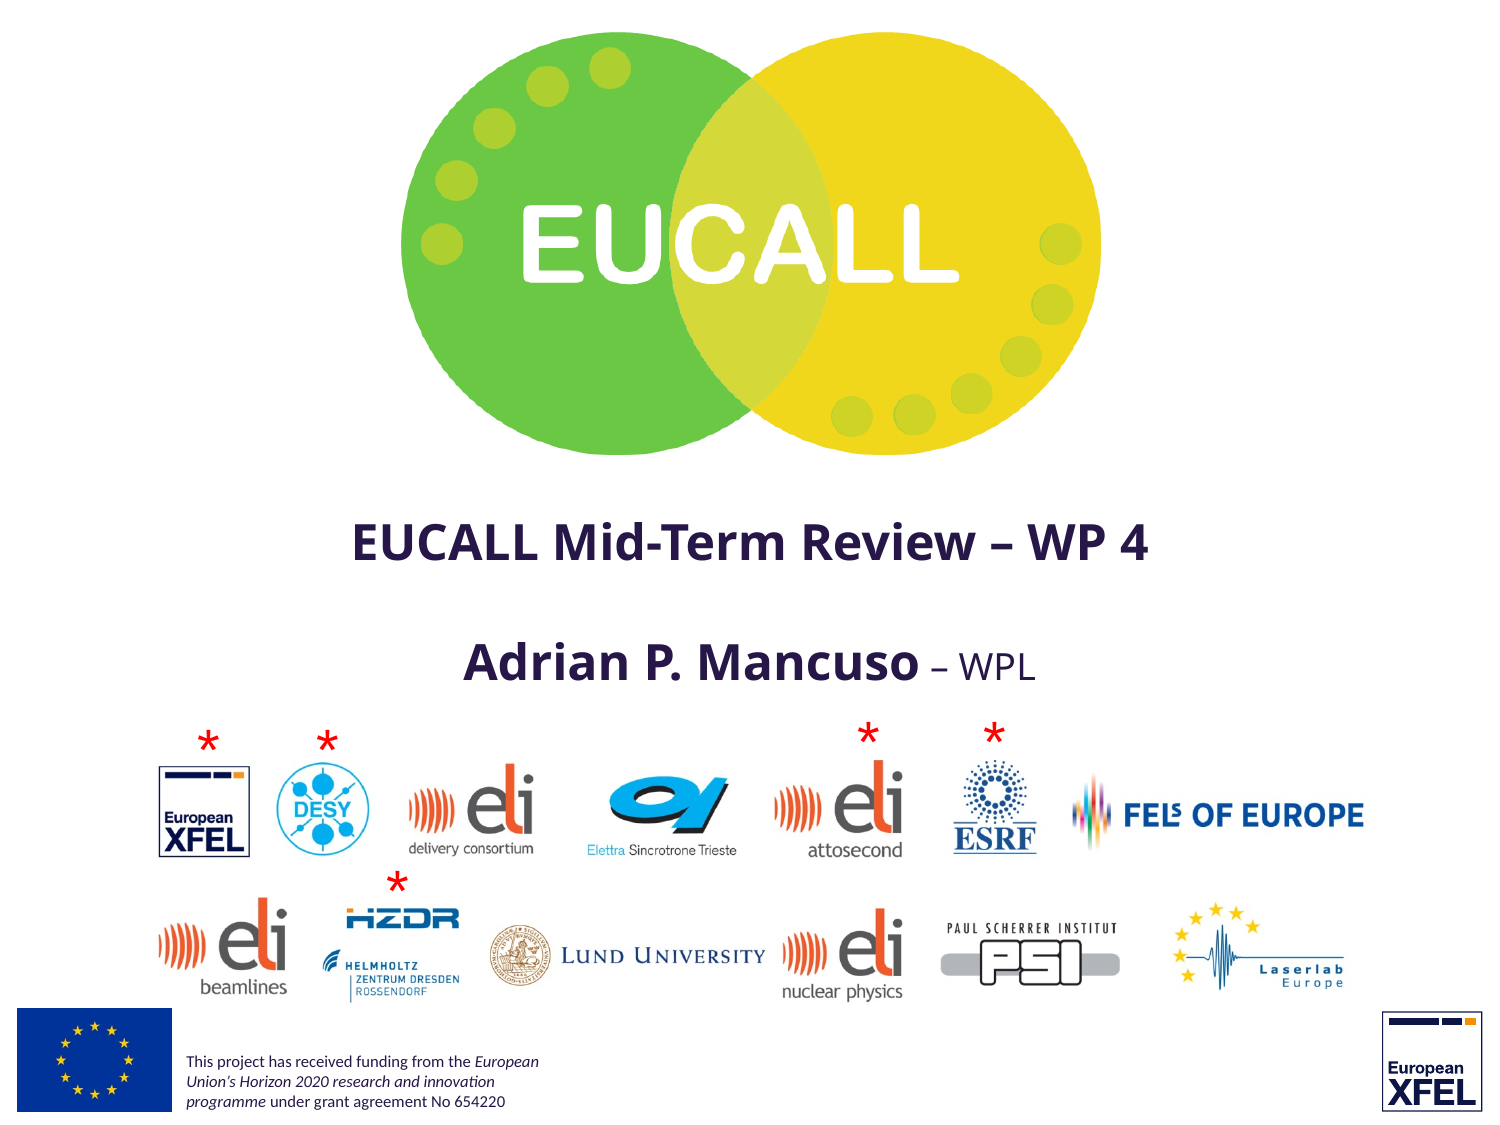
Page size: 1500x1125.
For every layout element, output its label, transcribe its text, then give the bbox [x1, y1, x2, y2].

picture [401, 32, 1101, 448]
title EUCALL Mid-Term Review – WP 4 Adrian P. Mancuso – WPL [66, 448, 1433, 752]
picture [1384, 1013, 1389, 1061]
text_box * [968, 696, 1012, 782]
text_box * [843, 696, 886, 782]
text_box * [371, 846, 415, 931]
text_box * [301, 704, 344, 790]
text_box * [183, 704, 226, 790]
picture [17, 752, 1389, 1112]
